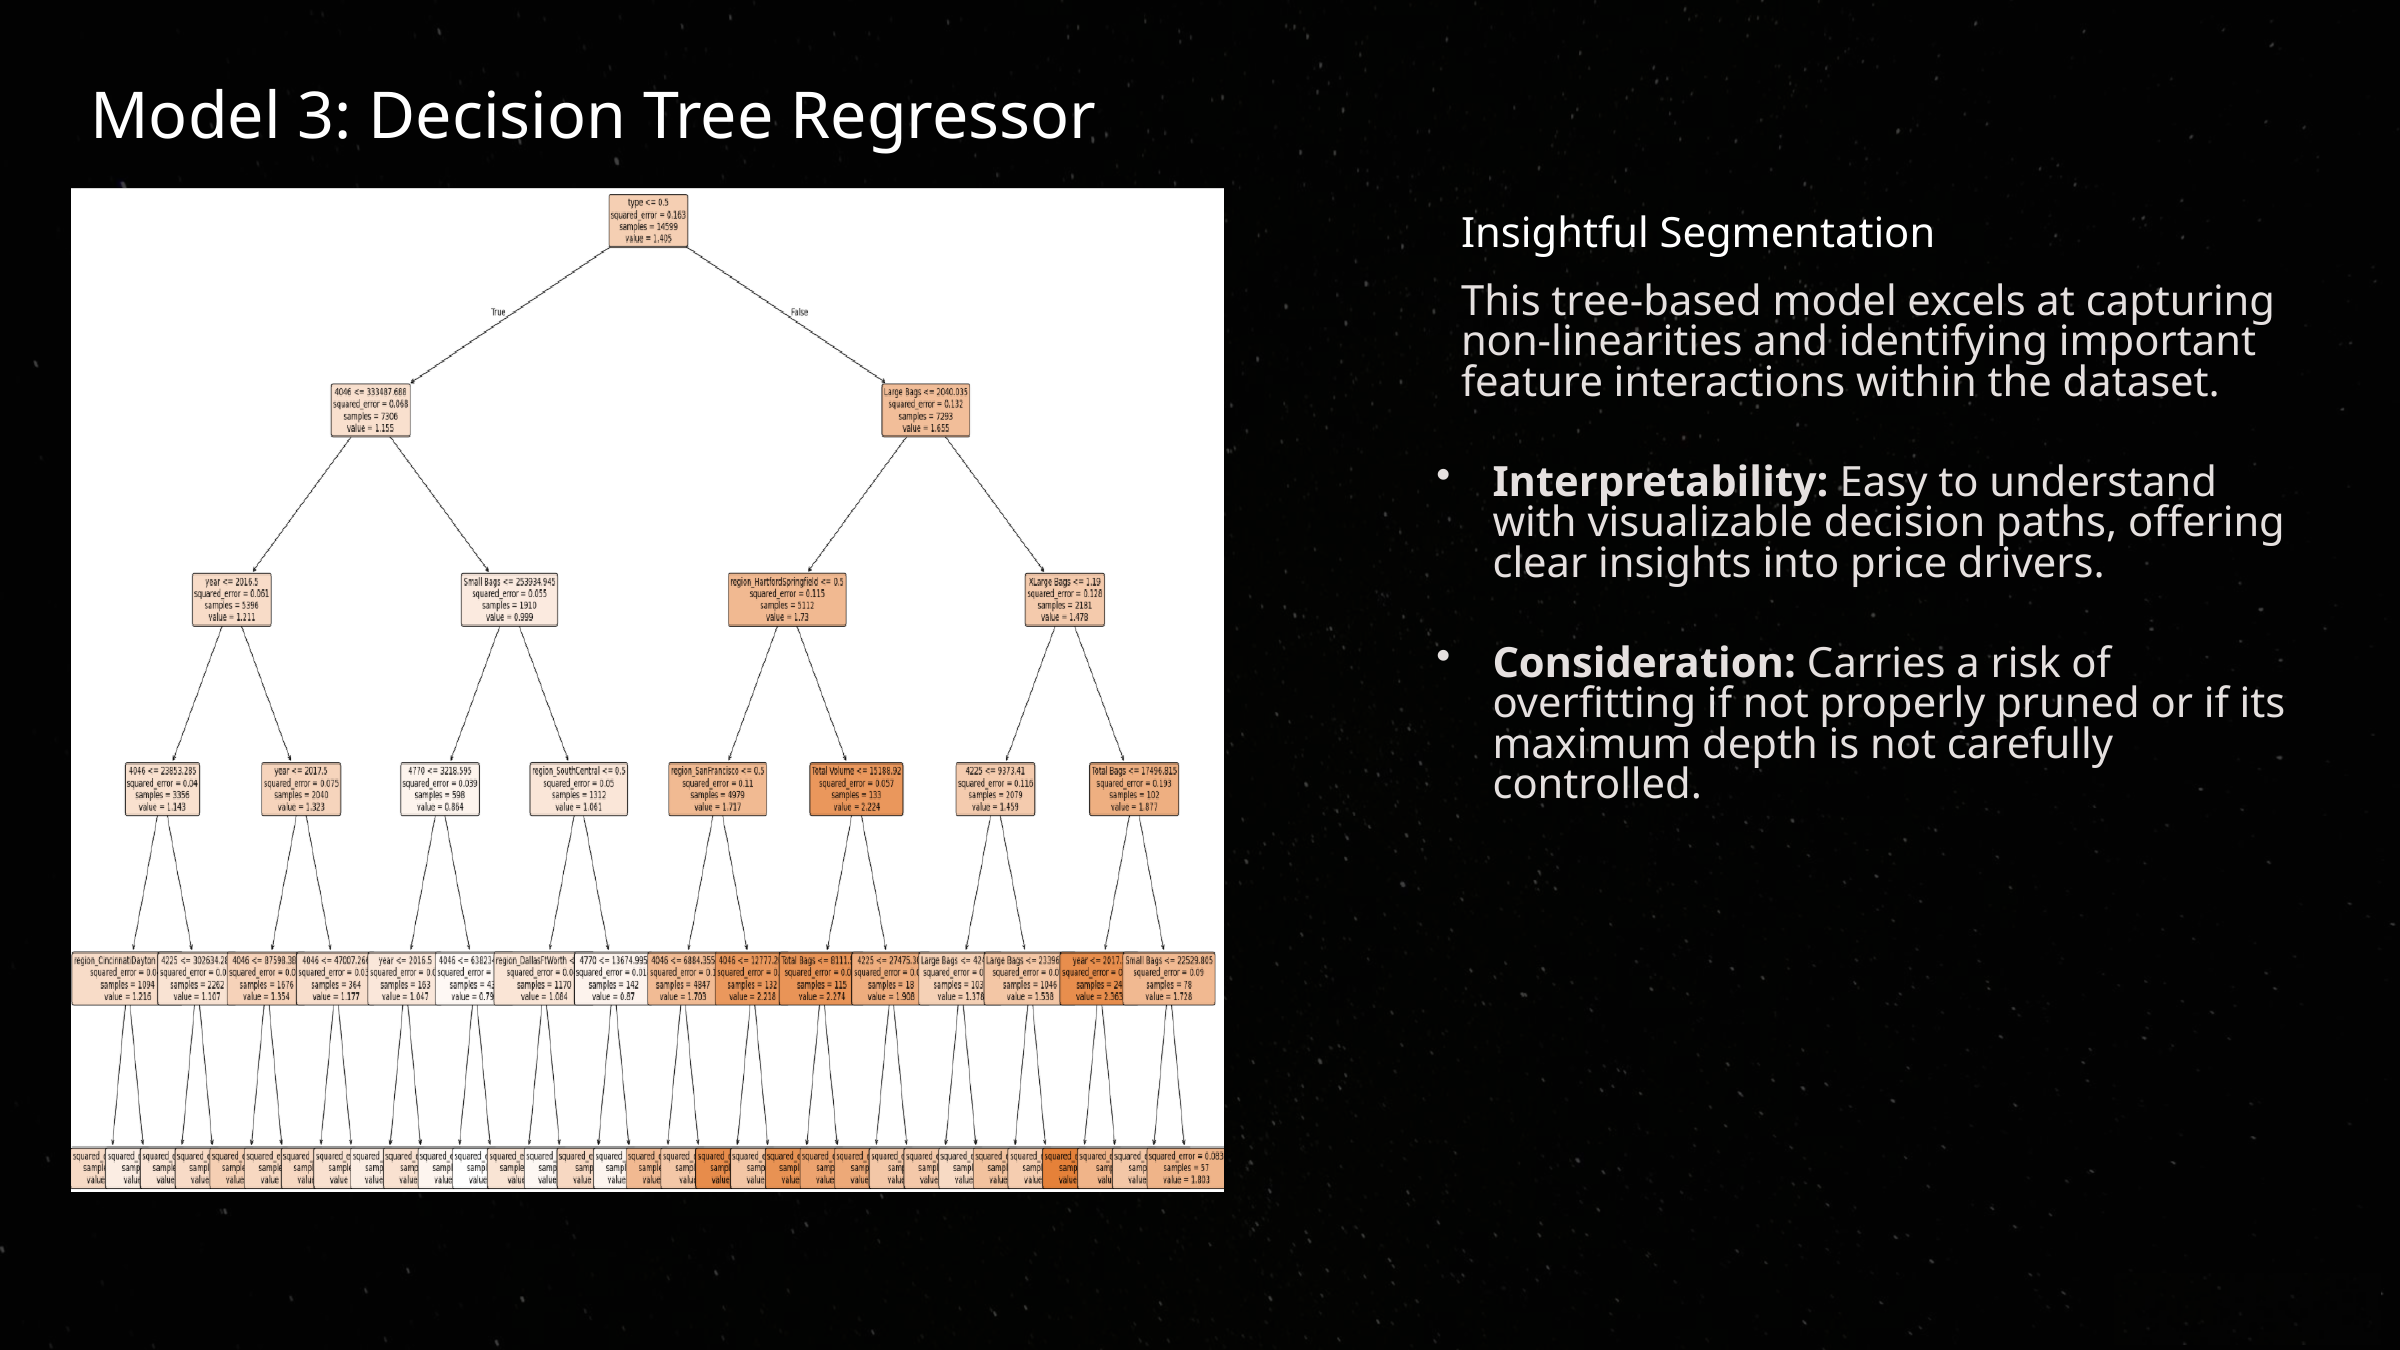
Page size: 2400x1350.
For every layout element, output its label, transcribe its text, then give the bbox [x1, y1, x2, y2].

text_box Model 3: Decision Tree Regressor [90, 71, 1086, 152]
text_box Interpretability: Easy to understand with visualizable decision paths, offering clear insights into price drivers. [1436, 463, 2286, 547]
text_box Insightful Segmentation [1461, 216, 1863, 258]
text_box This tree-based model excels at capturing non-linearities and identifying important feature interactions within the dataset. [1460, 282, 2311, 366]
picture [0, 0, 2400, 1350]
text_box Consideration: Carries a risk of overfitting if not properly pruned or if its maximum depth is not carefully controlled. [1436, 644, 2286, 728]
